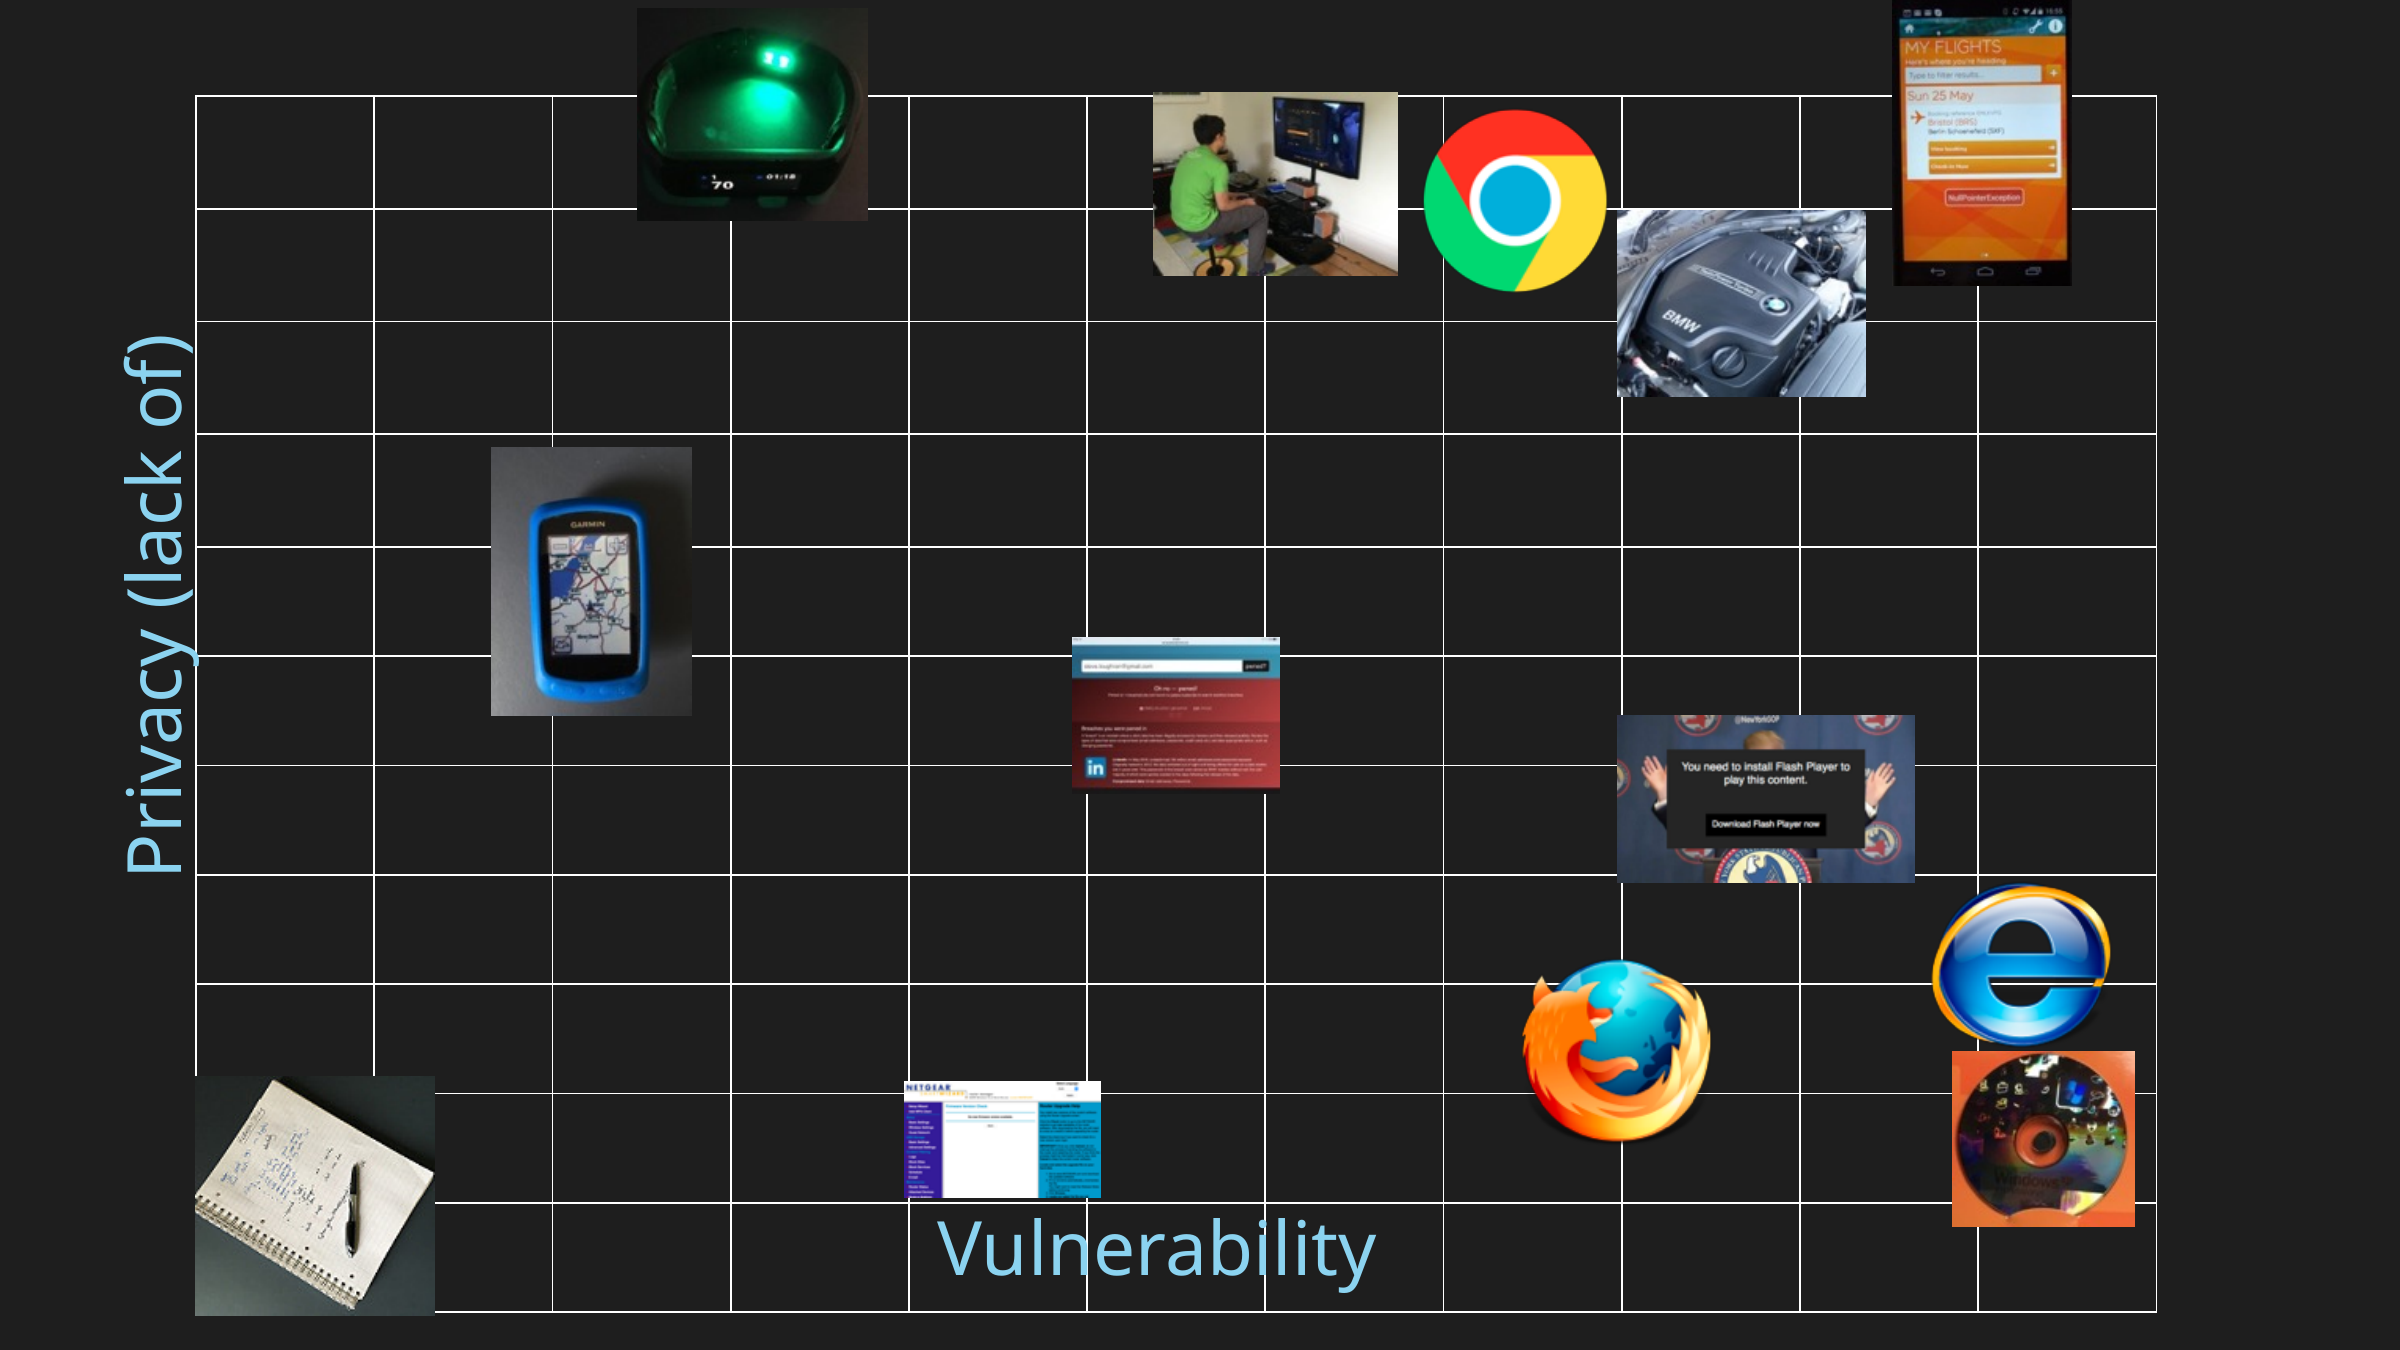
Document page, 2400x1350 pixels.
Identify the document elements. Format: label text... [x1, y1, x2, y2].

picture [491, 447, 692, 716]
table_header [2072, 97, 2156, 208]
table_cell [1801, 1094, 1952, 1202]
table_header [197, 97, 373, 208]
table_cell [375, 435, 552, 546]
table_cell [2114, 876, 2156, 983]
table_cell [910, 548, 1086, 655]
table_cell [1866, 210, 1977, 321]
table_cell [732, 876, 908, 983]
table_cell [1444, 435, 1621, 546]
table_cell [1266, 322, 1443, 433]
table_cell [1444, 766, 1617, 874]
table_cell [205, 548, 373, 655]
table_cell [732, 766, 908, 874]
table_cell [553, 657, 730, 765]
table_cell [1623, 435, 1799, 546]
table_cell [1266, 548, 1443, 655]
table_cell [553, 766, 730, 874]
table_cell [1979, 548, 2156, 655]
table_cell [1266, 435, 1443, 546]
table_cell [1444, 985, 1521, 1093]
table_cell [375, 322, 552, 433]
table_header [868, 97, 908, 208]
table_cell [553, 435, 730, 546]
table_cell [1266, 1204, 1443, 1311]
table_cell [910, 322, 1086, 433]
table_cell [732, 1094, 908, 1202]
table_cell [553, 1094, 730, 1202]
picture [1892, 0, 2072, 286]
table_cell [1623, 1204, 1799, 1311]
table_cell [1088, 435, 1264, 546]
picture [1072, 637, 1280, 794]
table_cell [1088, 322, 1264, 433]
table_cell [1444, 322, 1621, 433]
table_cell [1801, 548, 1977, 655]
table_cell [1266, 876, 1443, 983]
table_header [1088, 97, 1153, 208]
table_cell [1444, 1094, 1621, 1202]
table_cell [375, 657, 552, 765]
table_cell [2135, 1094, 2156, 1202]
table_cell [910, 766, 1086, 874]
table_cell [1801, 322, 1977, 433]
picture [1521, 955, 1714, 1148]
table_cell [732, 322, 908, 433]
table_cell [435, 1204, 552, 1311]
text_box Privacy (lack of) [113, 319, 205, 895]
table_cell [732, 1204, 908, 1311]
table_cell [205, 435, 373, 546]
table_cell [553, 322, 730, 433]
table_cell [1266, 210, 1443, 321]
table_cell [1444, 548, 1621, 655]
table_header [1623, 97, 1799, 208]
table_cell [1623, 883, 1799, 983]
table_cell [553, 985, 730, 1093]
table_cell [205, 766, 373, 874]
table_cell [553, 210, 730, 321]
table_cell [1088, 985, 1264, 1093]
table_cell [375, 210, 552, 321]
table_cell [197, 876, 373, 983]
table_cell [732, 435, 908, 546]
table_cell [1444, 876, 1621, 983]
picture [637, 8, 868, 221]
table_cell [1280, 657, 1443, 765]
picture [1413, 100, 1866, 397]
table_cell [375, 548, 491, 655]
table_cell [910, 210, 1086, 321]
table_cell [1979, 657, 2156, 765]
table_cell [1266, 985, 1443, 1093]
table_cell [375, 985, 552, 1093]
table_cell [1088, 876, 1264, 983]
table_cell [732, 657, 908, 765]
table_header [910, 97, 1086, 208]
table_cell [1801, 1204, 1977, 1311]
table_cell [732, 210, 908, 321]
table_cell [197, 210, 373, 321]
table_cell [1623, 397, 1799, 433]
table_cell [1979, 1204, 2156, 1311]
table_cell [435, 1094, 552, 1202]
table_cell [1266, 766, 1443, 874]
table_cell [553, 876, 730, 983]
table_cell [1801, 657, 1977, 765]
table_cell [732, 985, 908, 1093]
table_header [1444, 97, 1621, 208]
table_cell [1979, 435, 2156, 546]
table_cell [205, 322, 373, 433]
table_header [553, 97, 637, 208]
table_cell [1714, 985, 1799, 1093]
table_cell [1088, 548, 1264, 637]
table_cell [375, 876, 552, 983]
picture [1153, 92, 1398, 276]
table_cell [1266, 1094, 1443, 1202]
table_cell [1623, 548, 1799, 655]
table_cell [1623, 1094, 1799, 1202]
text_box Vulnerability [922, 1206, 1392, 1298]
table_cell [1444, 1204, 1621, 1311]
table_header [375, 97, 552, 208]
table_cell [205, 657, 373, 765]
picture [1617, 715, 1915, 883]
table_cell [732, 548, 908, 655]
table_cell [692, 548, 730, 655]
table_cell [1444, 304, 1617, 321]
table_cell [910, 1198, 1086, 1202]
table_cell [1979, 210, 2156, 321]
table_cell [2114, 985, 2156, 1093]
table_cell [1979, 766, 2156, 874]
table_cell [910, 1204, 1086, 1311]
table_cell [1979, 322, 2156, 433]
picture [904, 1081, 1101, 1198]
table_cell [1915, 766, 1977, 874]
table_cell [197, 985, 373, 1076]
table_cell [1801, 435, 1977, 546]
table_cell [910, 876, 1086, 983]
table_cell [1088, 1094, 1264, 1202]
table_cell [910, 657, 1072, 765]
table_cell [1623, 657, 1799, 715]
table_cell [1088, 210, 1264, 321]
table_cell [1088, 1298, 1264, 1311]
table_header [1398, 97, 1443, 208]
table_cell [375, 766, 552, 874]
table_cell [910, 435, 1086, 546]
table_cell [1801, 985, 1952, 1093]
table_cell [1444, 657, 1621, 765]
table_header [1801, 97, 1892, 208]
table_cell [910, 985, 1086, 1081]
table_cell [1088, 794, 1264, 874]
picture [1930, 874, 2135, 1227]
picture [195, 1076, 435, 1316]
table_cell [553, 1204, 730, 1311]
table_cell [1801, 876, 1930, 983]
